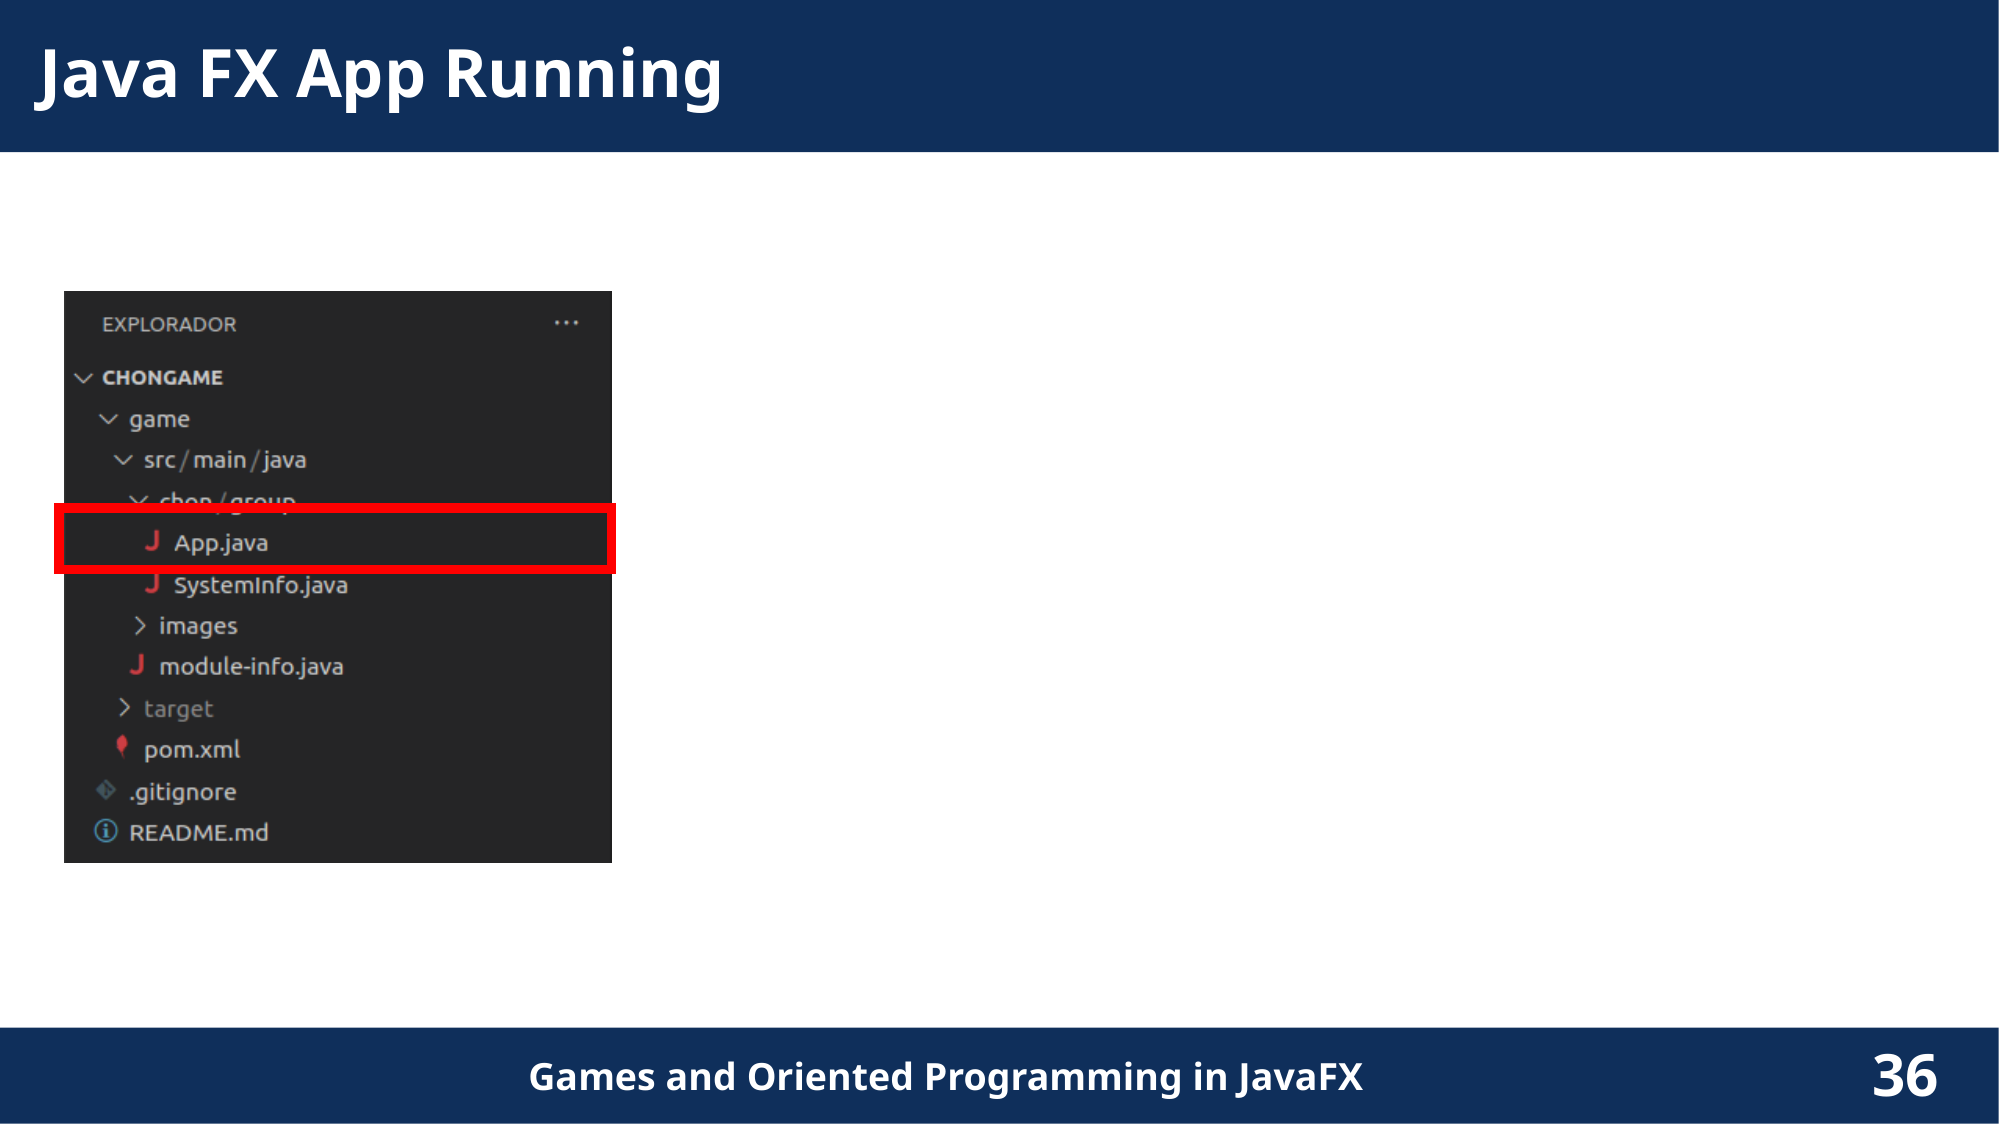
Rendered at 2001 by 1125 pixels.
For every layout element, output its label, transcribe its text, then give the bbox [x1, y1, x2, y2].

picture [64, 291, 612, 503]
picture [64, 513, 607, 565]
picture [64, 574, 612, 863]
text_box Java FX App Running [25, 23, 1999, 119]
